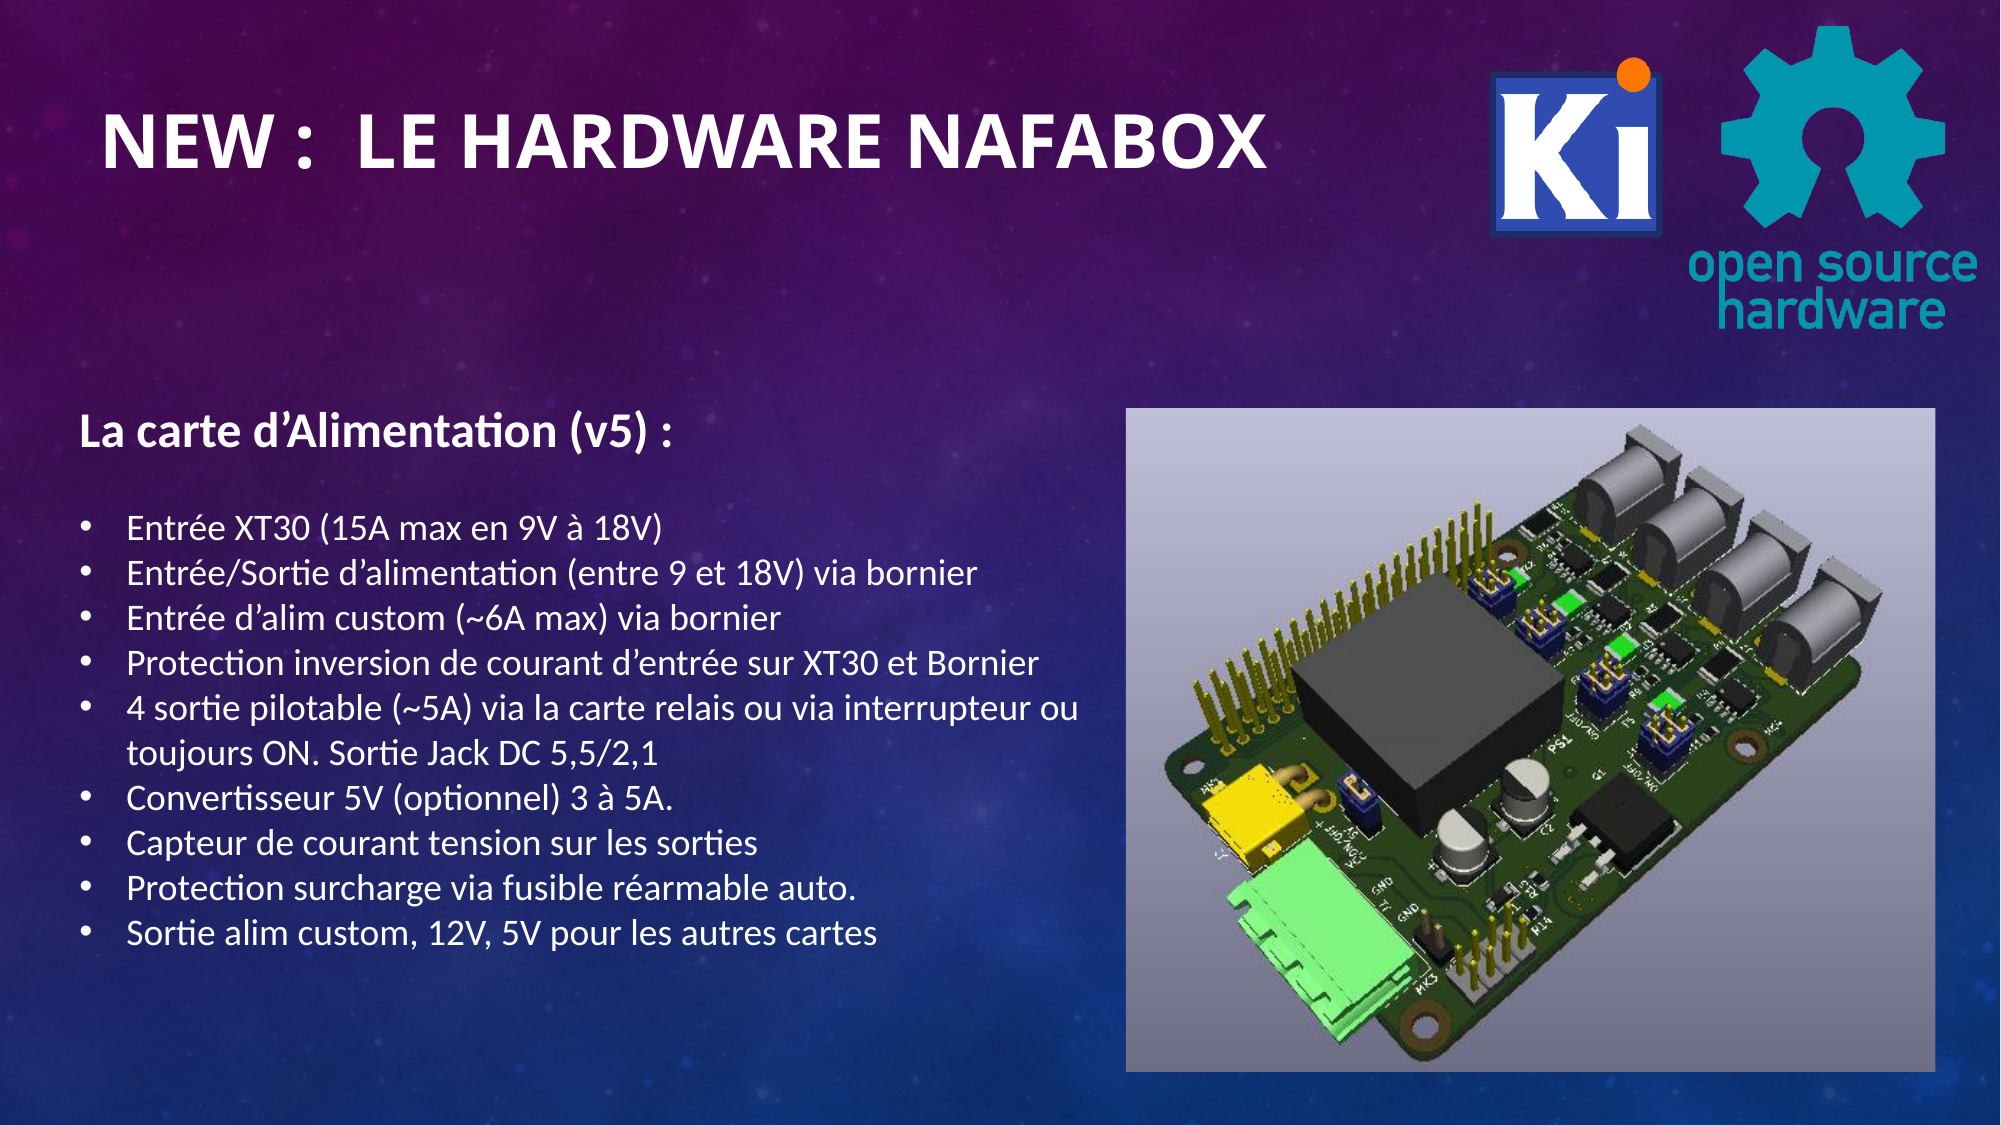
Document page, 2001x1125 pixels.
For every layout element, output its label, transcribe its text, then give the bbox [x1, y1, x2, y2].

picture [0, 0, 2001, 1125]
text_box La carte d’Alimentation (v5) : Entrée XT30 (15A max en 9V à 18V) Entrée/Sortie d’alimentation (entre 9 et 18V) via bornier Entrée d’alim custom (~6A max) via bornier Protection inversion de courant d’entrée sur XT30 et Bornier 4 sortie pilotable (~5A) via la carte relais ou via interrupteur ou toujours ON. Sortie Jack DC 5,5/2,1 Convertisseur 5V (optionnel) 3 à 5A. Capteur de courant tension sur les sorties Protection surcharge via fusible réarmable auto. Sortie alim custom, 12V, 5V pour les autres cartes [64, 390, 1220, 1051]
title NEW : Le HarDware NAFABOX [99, 44, 1689, 232]
